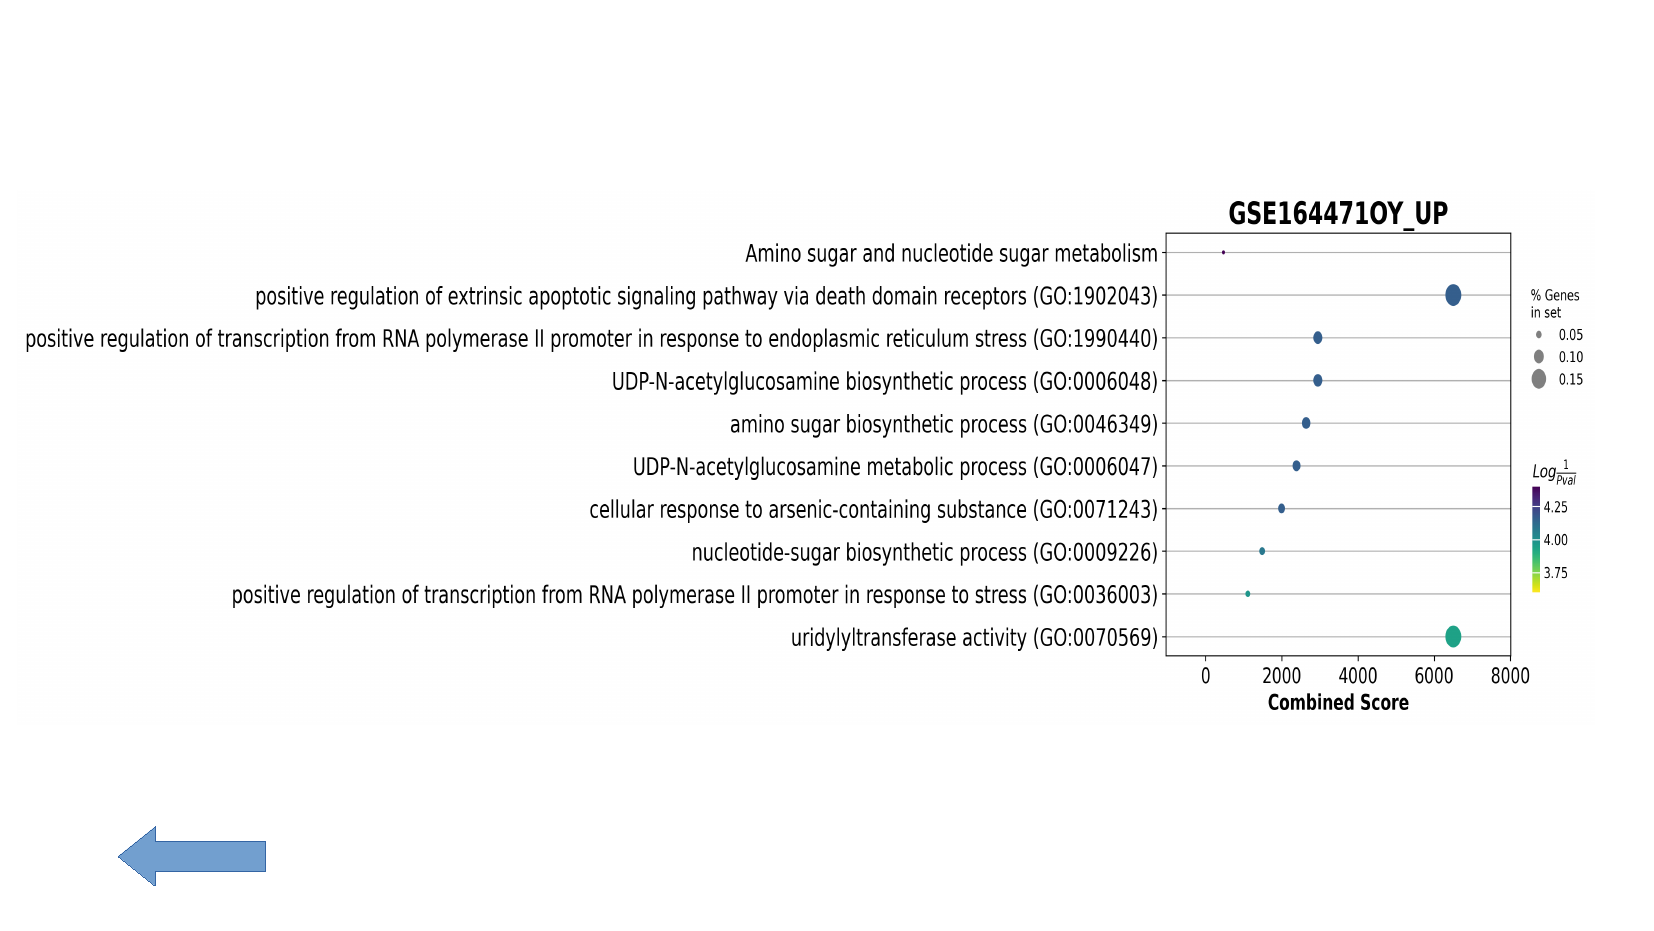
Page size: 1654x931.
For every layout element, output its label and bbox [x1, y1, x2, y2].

picture [17, 190, 1595, 725]
text_box [118, 826, 266, 886]
